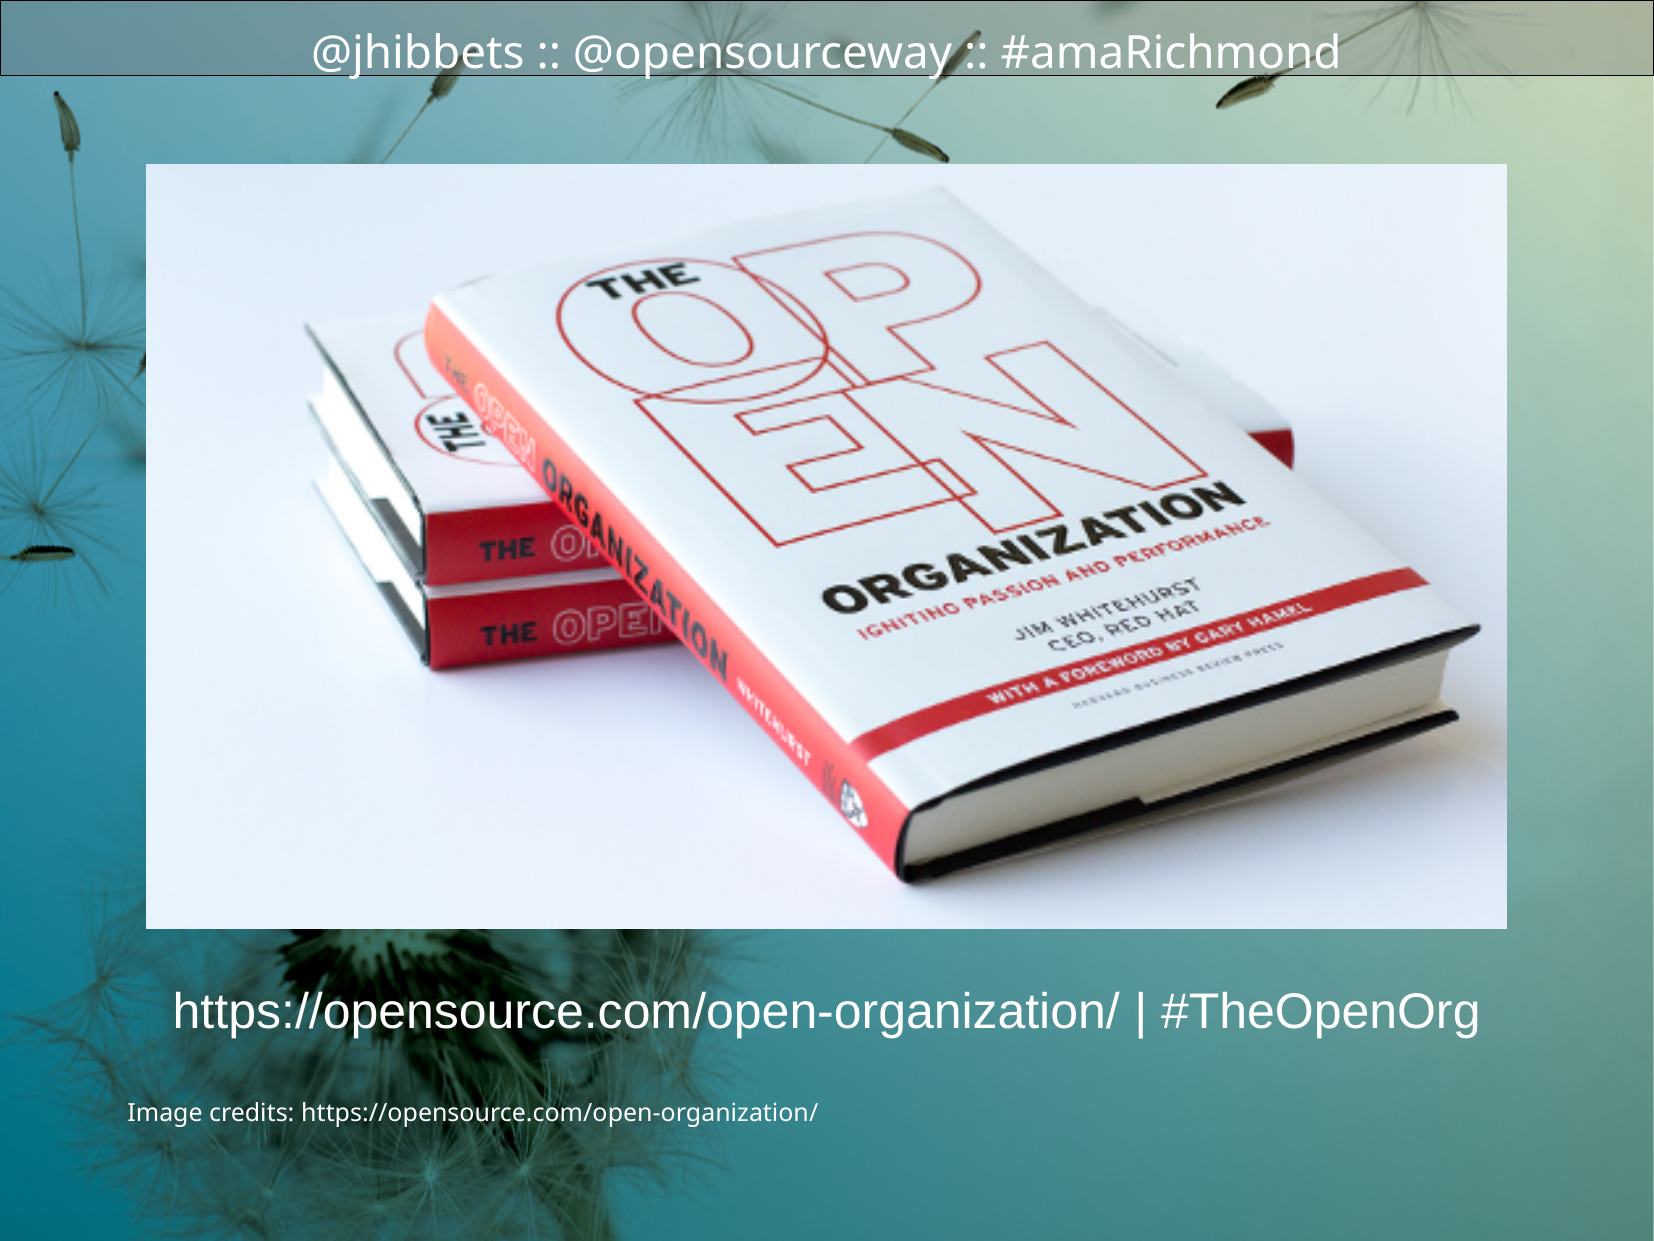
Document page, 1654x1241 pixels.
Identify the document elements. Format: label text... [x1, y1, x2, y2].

text_box Image credits: https://opensource.com/open-organization/ [112, 1087, 843, 1131]
picture [0, 76, 1654, 1241]
text_box https://opensource.com/open-organization/ | #TheOpenOrg [157, 975, 1497, 1047]
